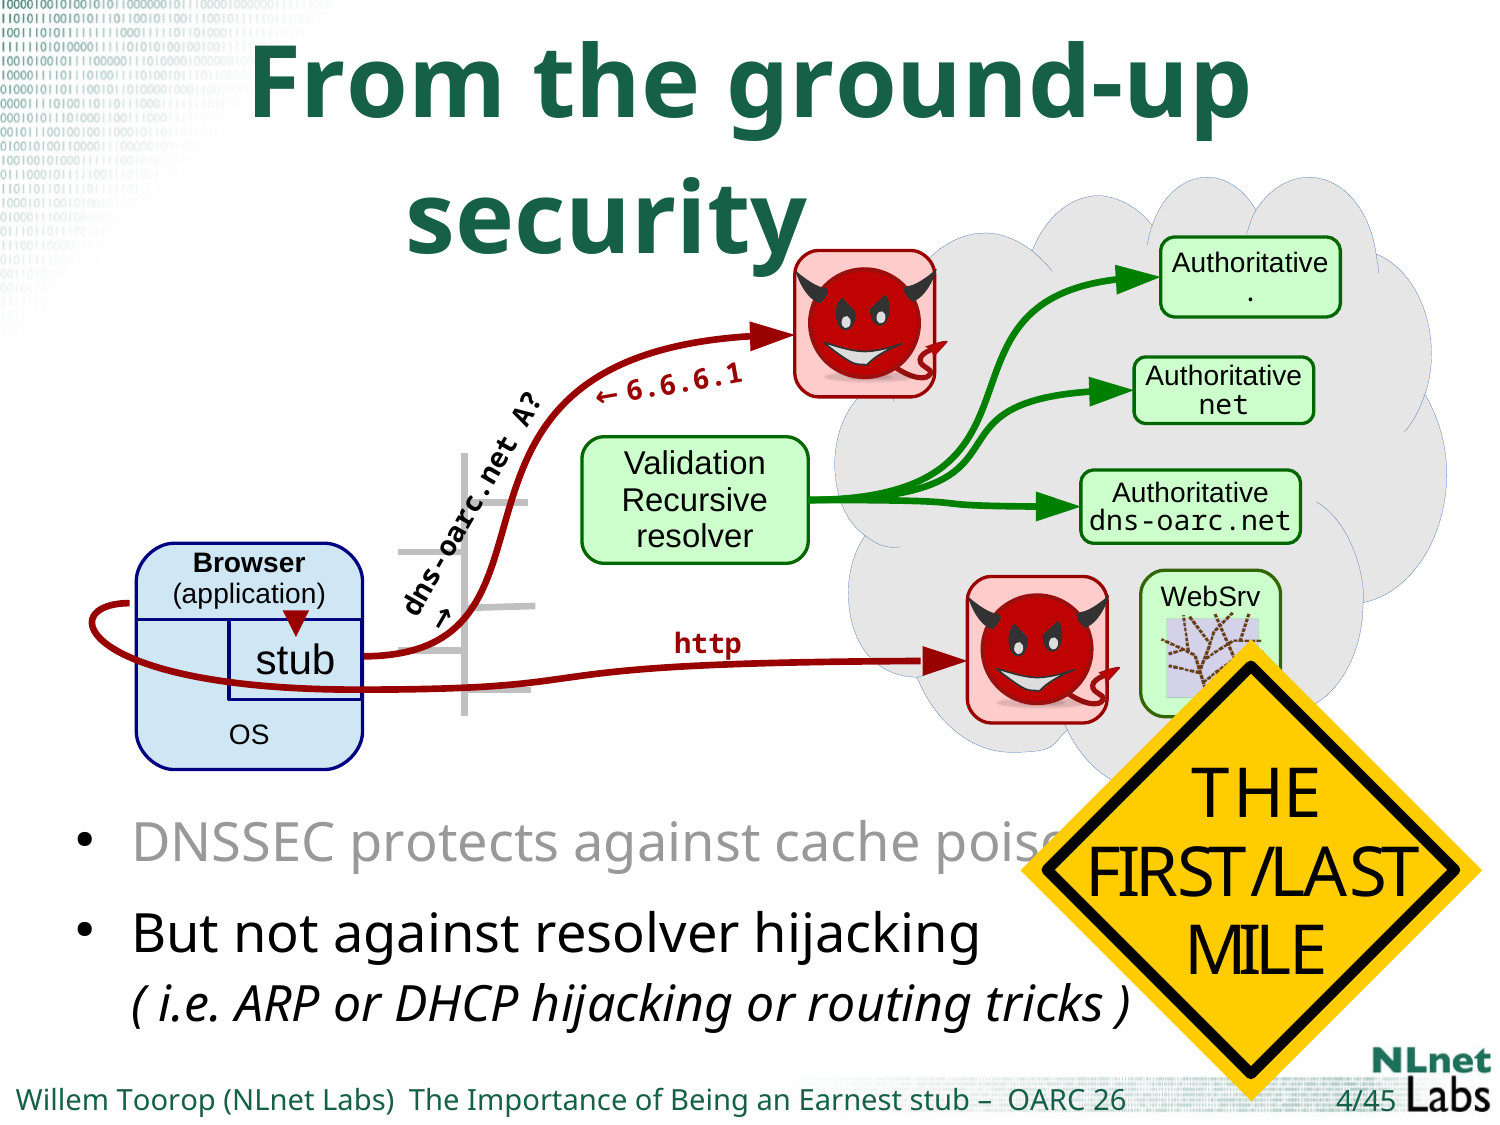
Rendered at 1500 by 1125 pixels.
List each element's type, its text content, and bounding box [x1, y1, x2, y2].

picture [0, 0, 1492, 1124]
list DNSSEC protects against cache poisoning But not against resolver hijacking ( i.e. ARP or DHCP hijacking or routing tricks ) [75, 803, 1020, 1088]
title From the ground-up security [75, 31, 1425, 263]
picture [957, 1096, 966, 1108]
